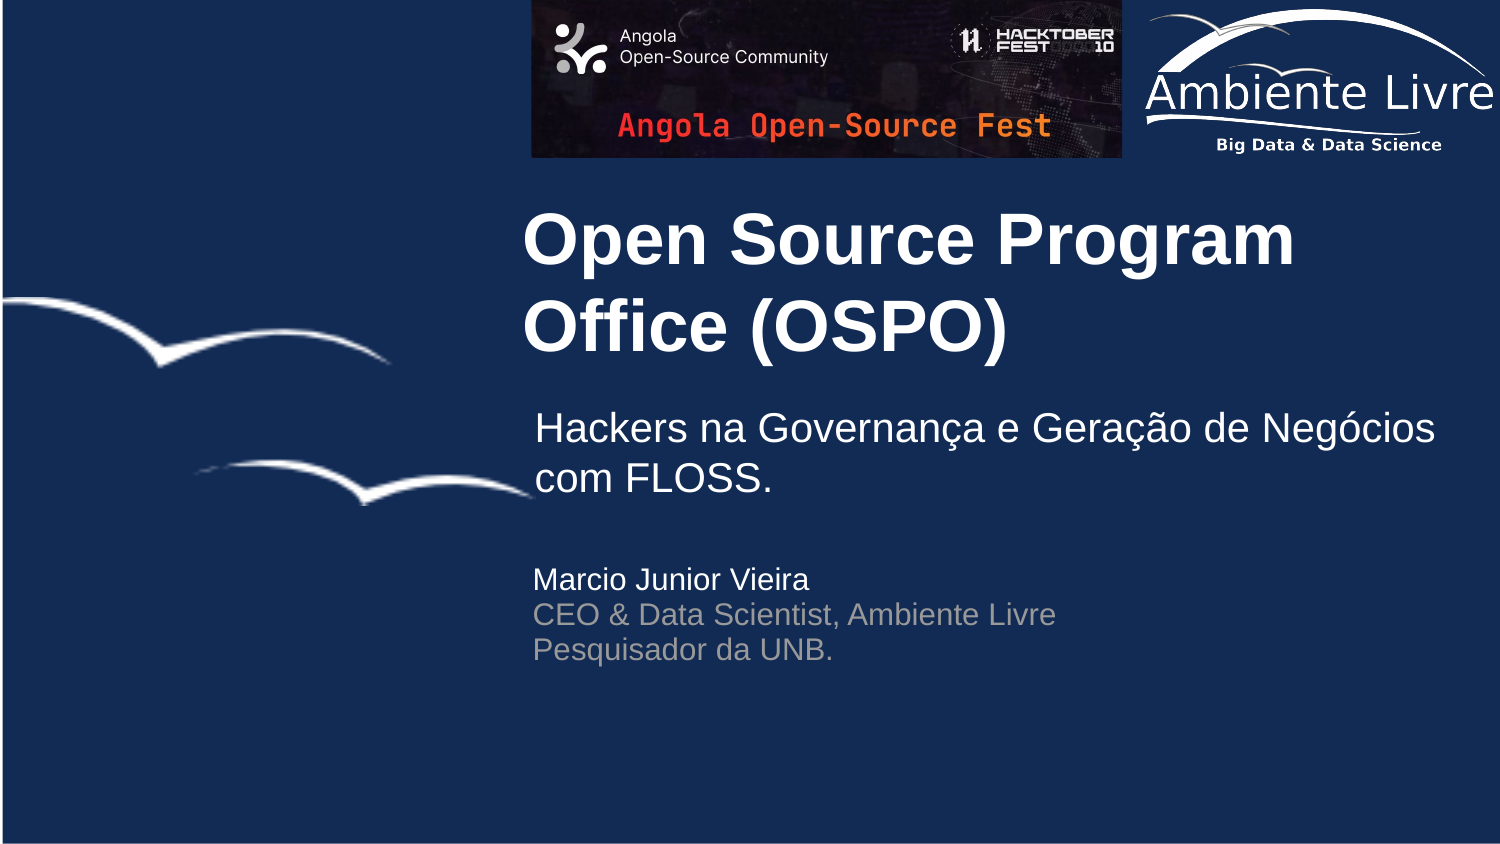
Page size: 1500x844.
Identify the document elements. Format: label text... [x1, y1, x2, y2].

picture [531, 0, 1123, 158]
text_box Marcio Junior Vieira CEO & Data Scientist, Ambiente Livre Pesquisador da UNB. [517, 555, 1477, 814]
picture [1145, 9, 1493, 154]
picture [0, 297, 536, 506]
title Open Source Program Office (OSPO) [507, 165, 1489, 367]
text_box Hackers na Governança e Geração de Negócios com FLOSS. [519, 393, 1500, 521]
